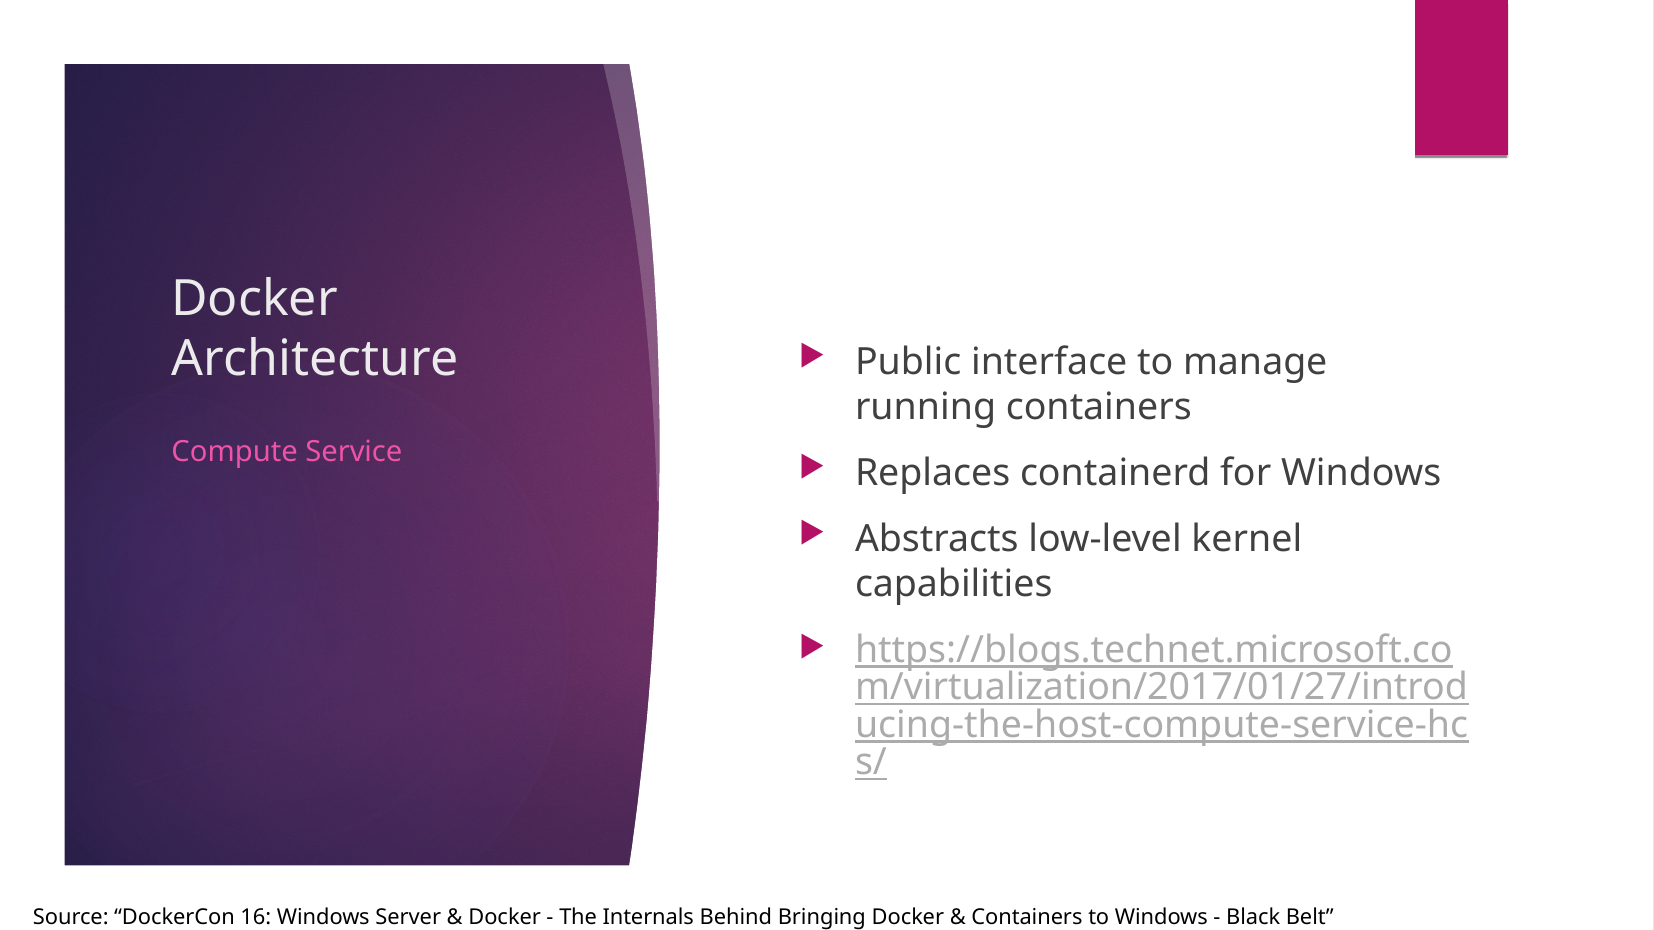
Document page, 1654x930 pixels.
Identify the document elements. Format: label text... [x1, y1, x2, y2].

title Docker Architecture [156, 175, 593, 393]
list Public interface to manage running containers Replaces containerd for Windows Abstracts low-level kernel capabilities https://blogs.technet.microsoft.com/virtualization/2017/01/27/introducing-the-host-compute-service-hcs/ [783, 196, 1488, 817]
text_box Source: “DockerCon 16: Windows Server & Docker - The Internals Behind Bringing Docker & Containers to Windows - Black Belt” [18, 895, 1635, 930]
list Compute Service [156, 424, 536, 817]
picture [65, 64, 658, 865]
